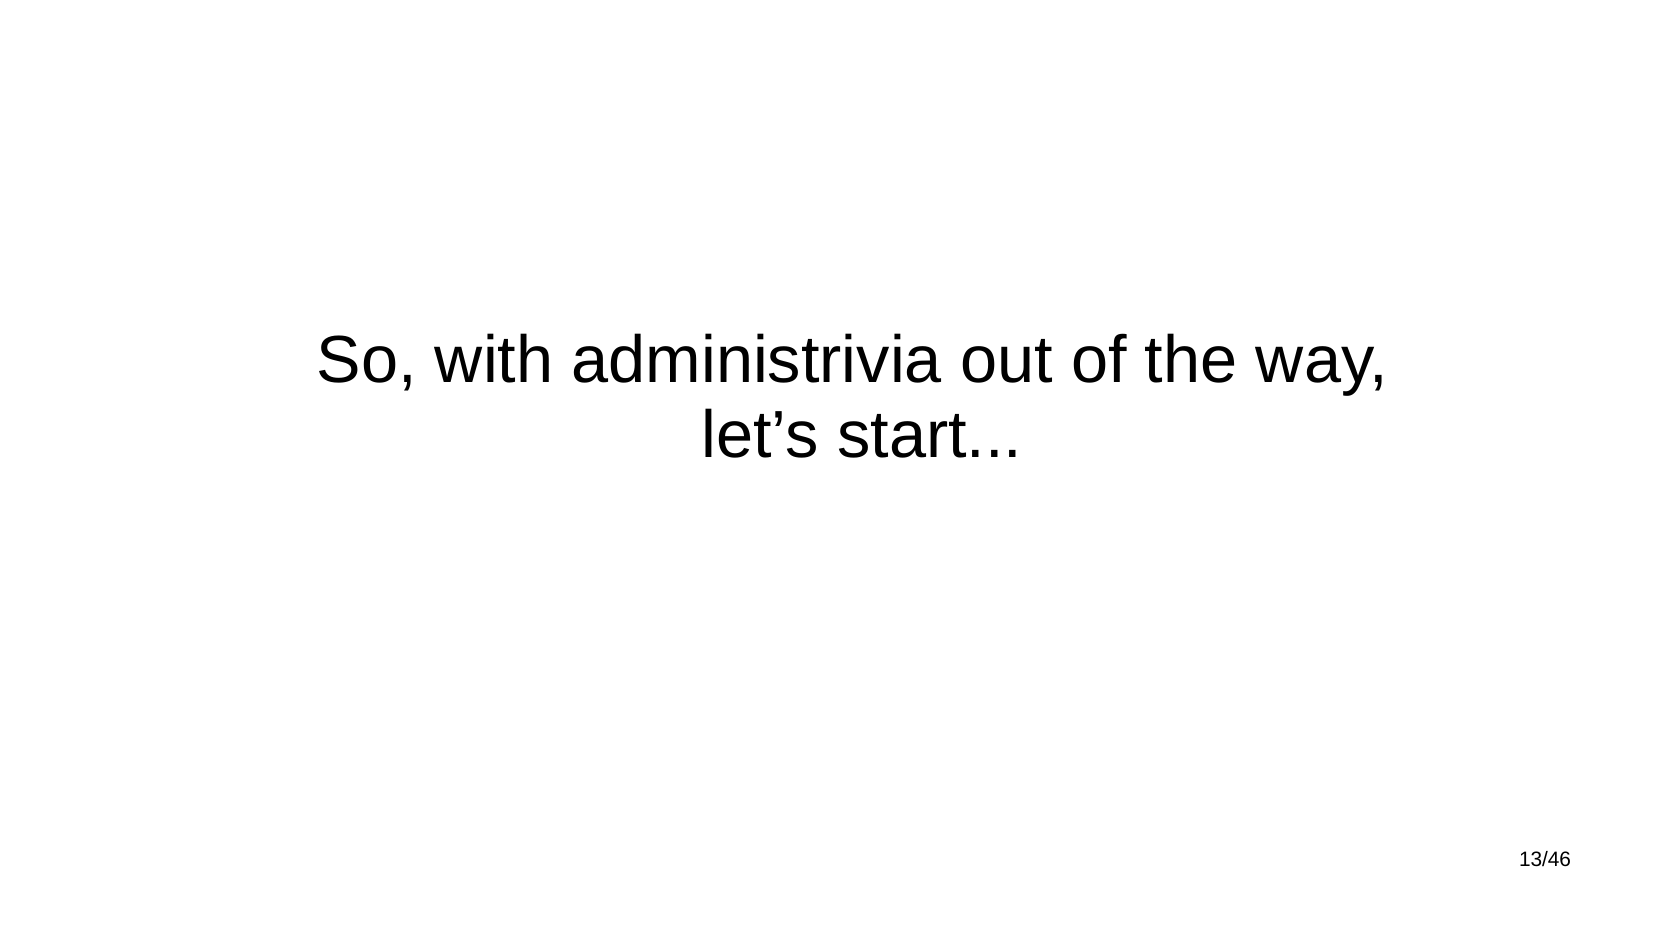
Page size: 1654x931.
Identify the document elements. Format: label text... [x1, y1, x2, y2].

subtitle So, with administrivia out of the way, let’s start... [82, 37, 1571, 757]
